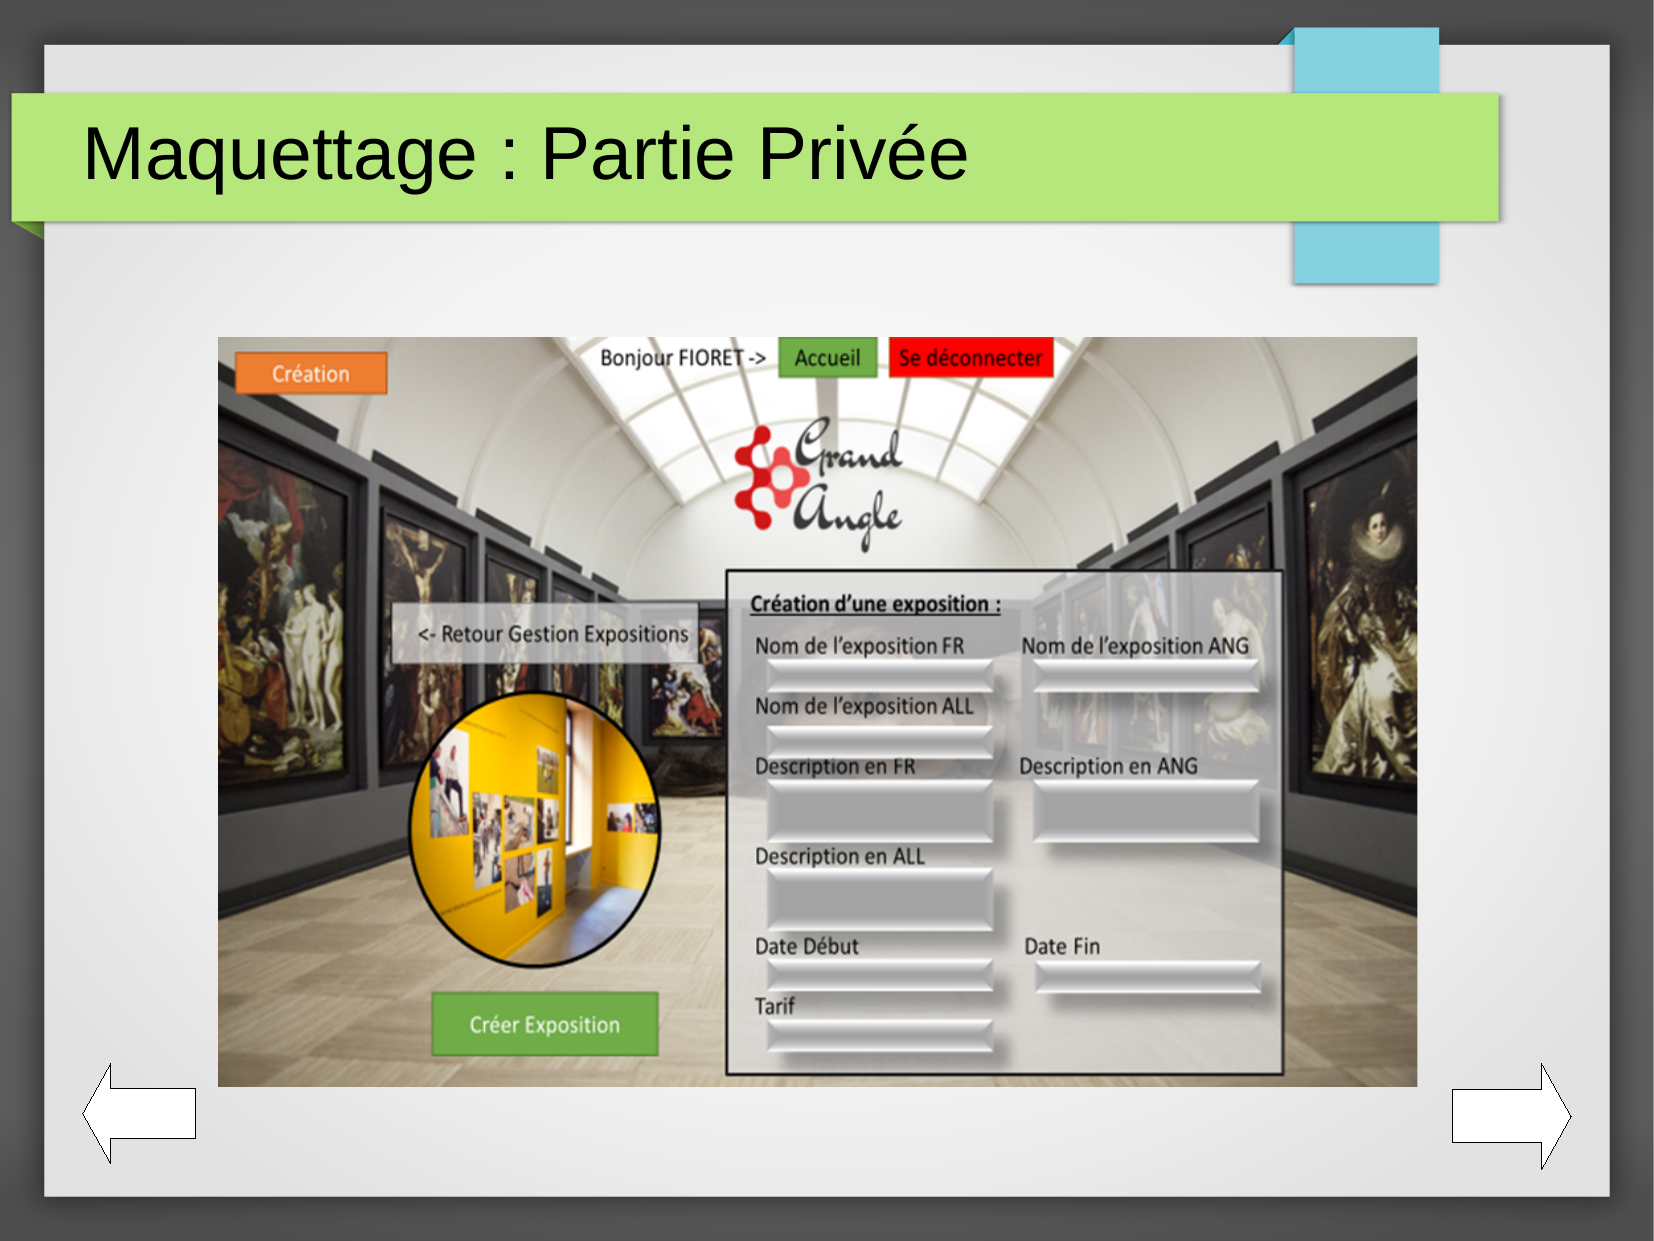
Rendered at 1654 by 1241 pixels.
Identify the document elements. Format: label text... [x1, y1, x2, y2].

picture [0, 0, 1654, 1241]
title Maquettage : Partie Privée [82, 94, 1264, 213]
text_box [1452, 1063, 1572, 1170]
text_box [82, 1063, 196, 1164]
